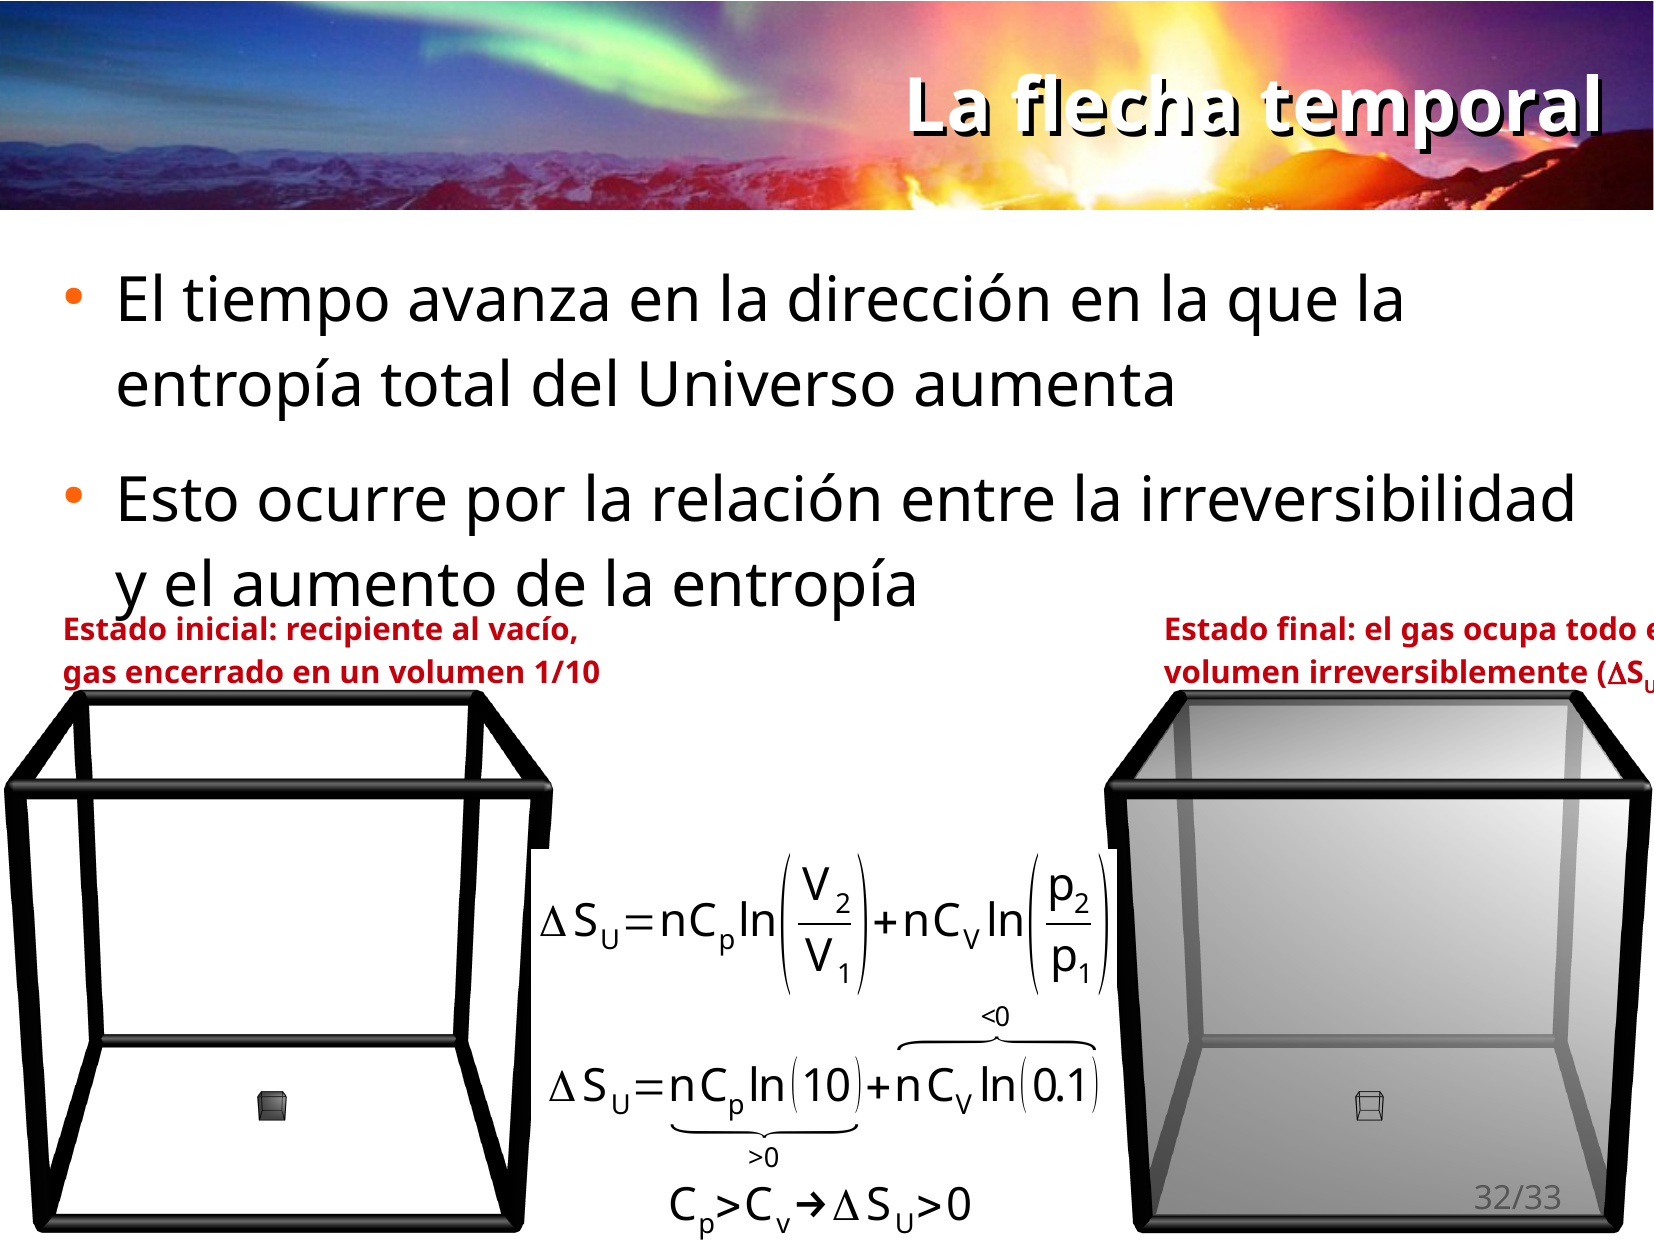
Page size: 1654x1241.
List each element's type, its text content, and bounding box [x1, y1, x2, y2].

list El tiempo avanza en la dirección en la que la entropía total del Universo aumenta Esto ocurre por la relación entre la irreversibilidad y el aumento de la entropía [45, 255, 1606, 685]
chart [531, 849, 1118, 1241]
title La flecha temporal [45, 15, 1606, 191]
text_box Estado final: el gas ocupa todo el volumen irreversiblemente (DSU>0) [1149, 600, 1651, 698]
picture [0, 1, 1654, 210]
text_box Estado inicial: recipiente al vacío, gas encerrado en un volumen 1/10 [48, 600, 541, 691]
